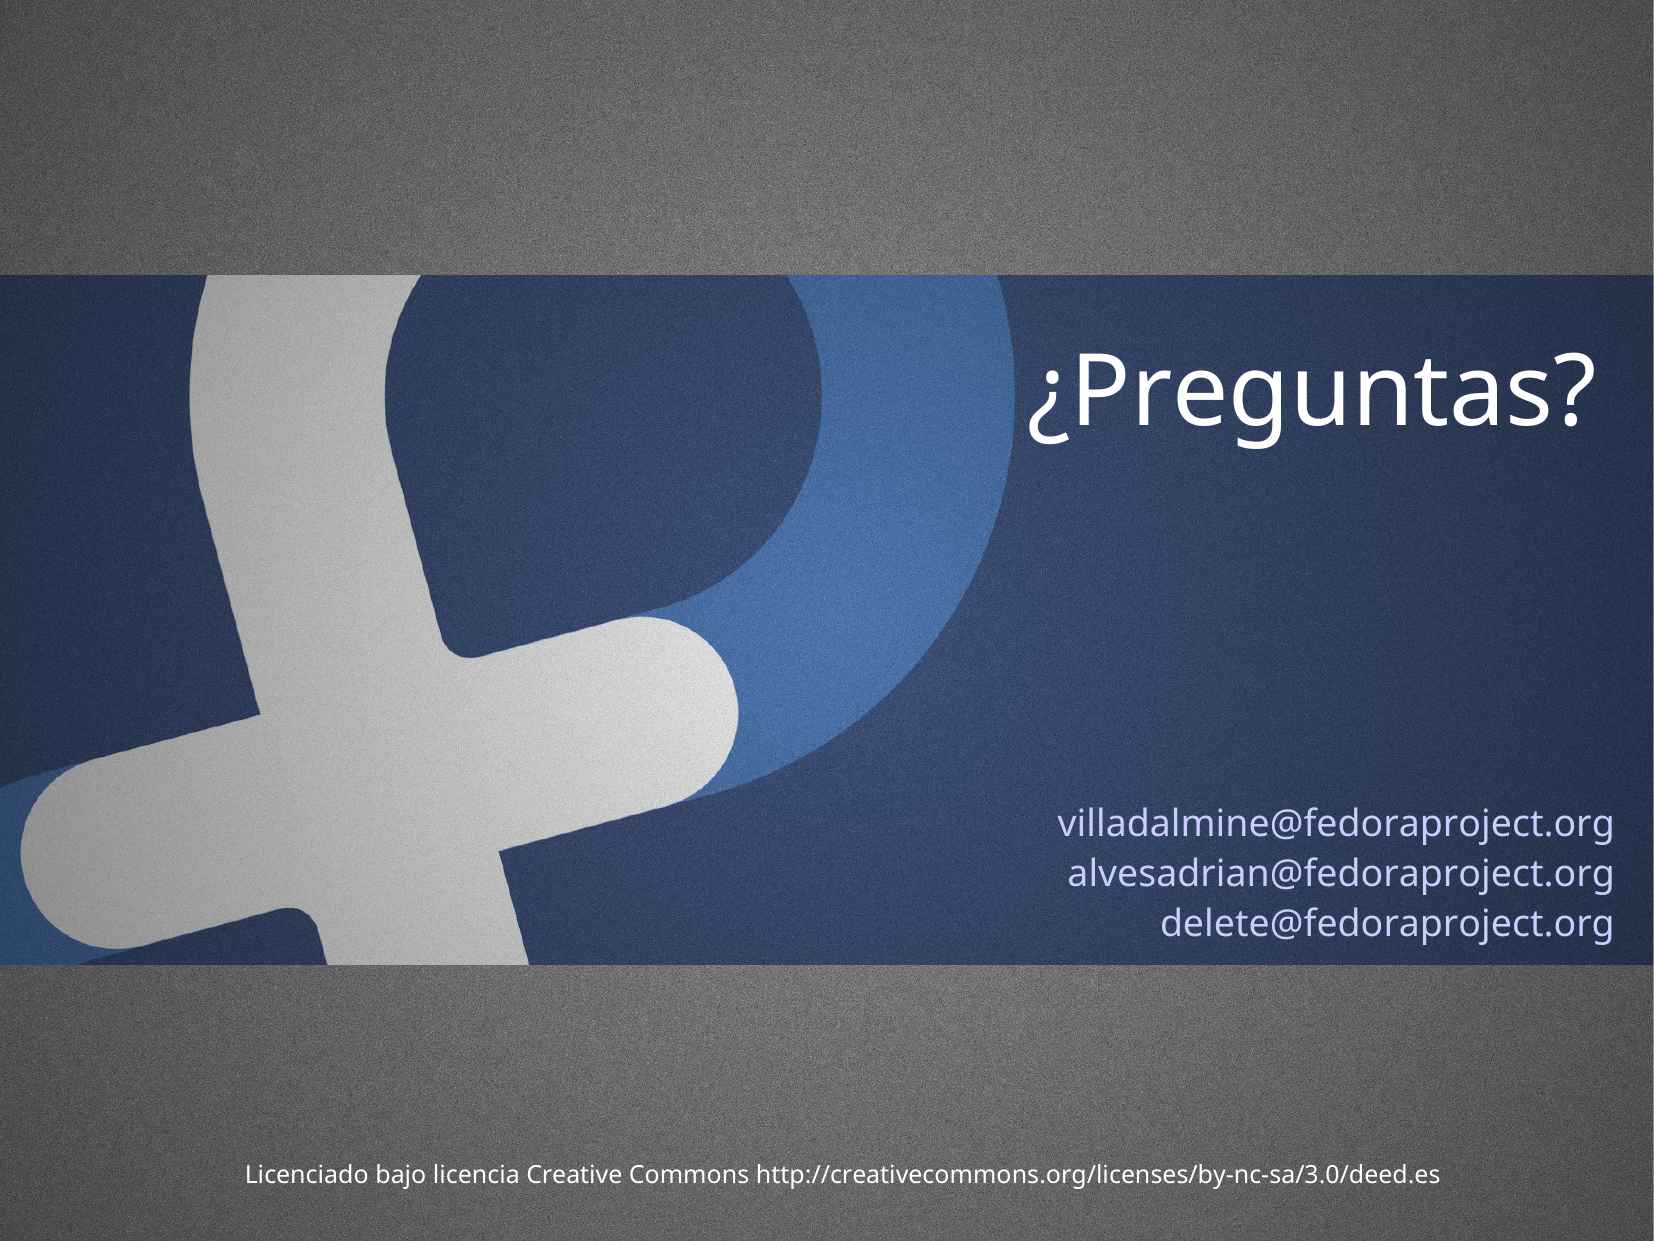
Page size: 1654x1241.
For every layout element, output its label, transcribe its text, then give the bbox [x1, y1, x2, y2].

picture [0, 0, 1654, 1241]
text_box ¿Preguntas? [1243, 378, 1272, 419]
text_box Licenciado bajo licencia Creative Commons http://creativecommons.org/licenses/by-nc-sa/3.0/deed.es [74, 1126, 1613, 1197]
text_box ¿Preguntas? [22, 330, 1598, 448]
text_box villadalmine@fedoraproject.org alvesadrian@fedoraproject.org delete@fedoraproject.org [921, 791, 1630, 939]
